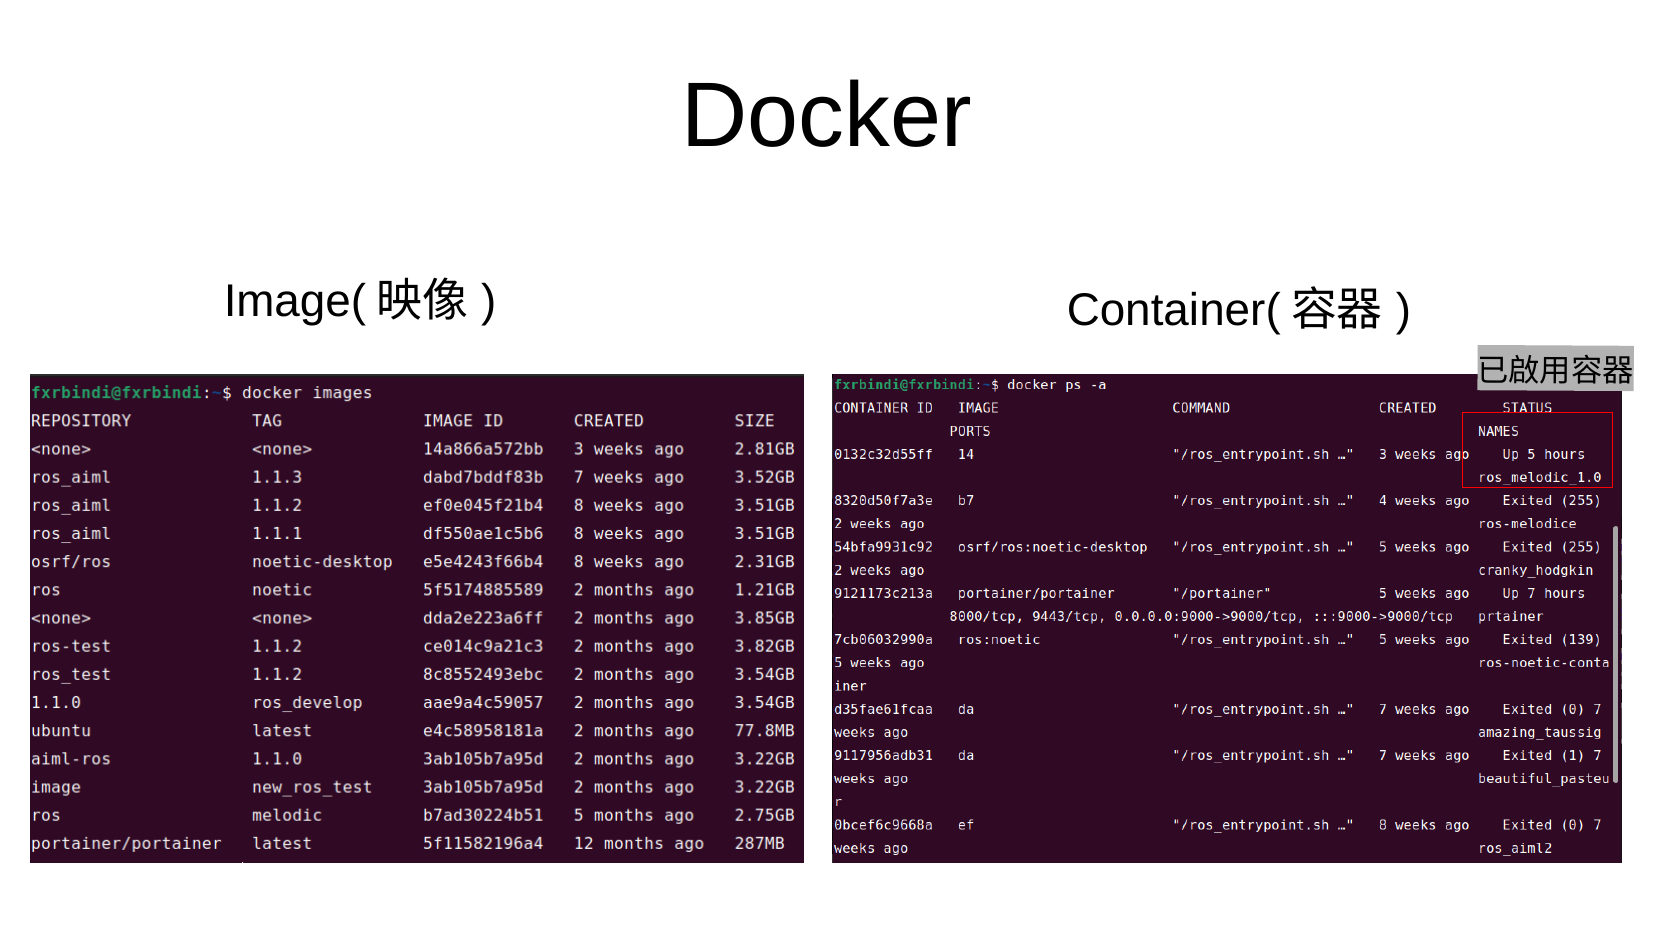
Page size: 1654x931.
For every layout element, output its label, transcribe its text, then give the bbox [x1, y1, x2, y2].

picture [30, 374, 804, 863]
picture [1463, 419, 1612, 487]
text_box Container(容器) [1052, 265, 1428, 347]
text_box Image(映像) [209, 256, 547, 338]
text_box 已啟用容器 [1462, 337, 1654, 420]
title Docker [82, 37, 1571, 193]
picture [832, 374, 1622, 863]
